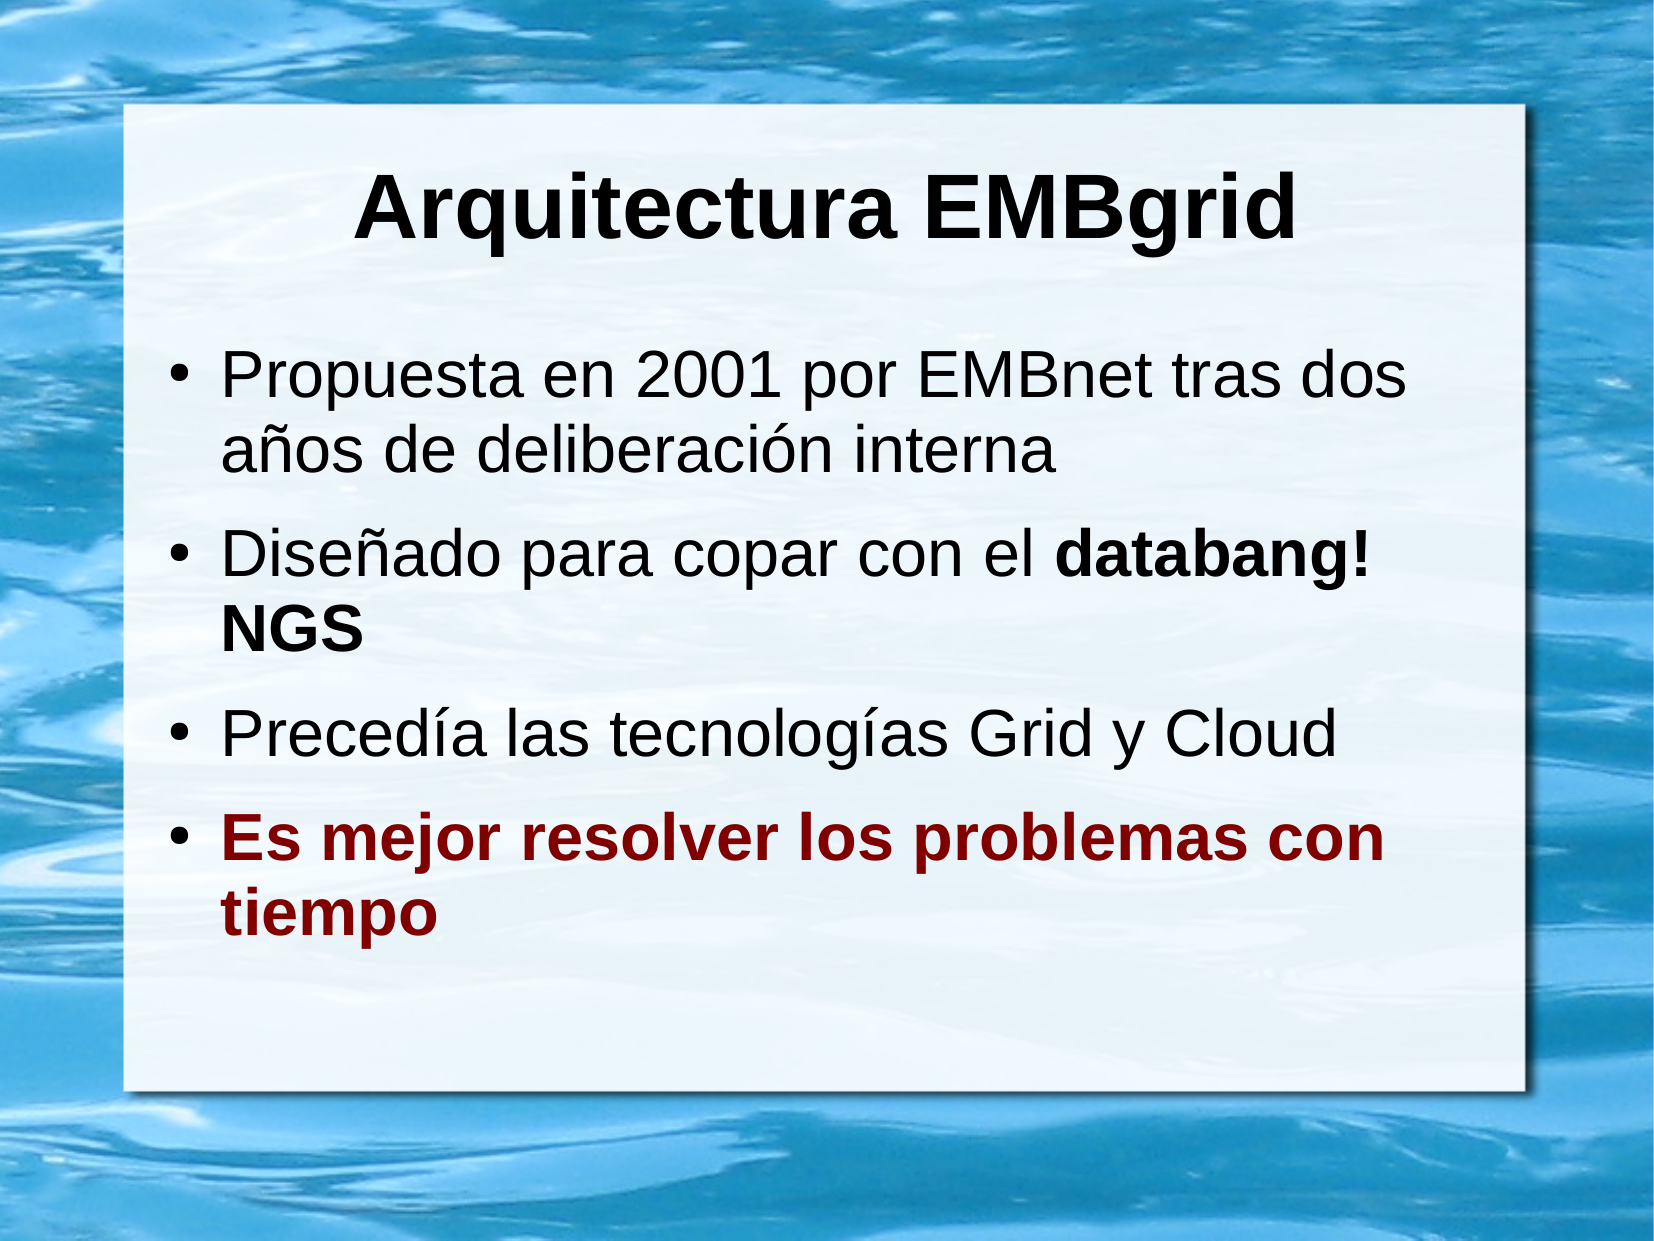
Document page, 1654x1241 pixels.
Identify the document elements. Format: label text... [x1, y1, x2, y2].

picture [0, 0, 1654, 1241]
title Arquitectura EMBgrid [147, 118, 1506, 296]
list Propuesta en 2001 por EMBnet tras dos años de deliberación interna Diseñado para copar con el databang! NGS Precedía las tecnologías Grid y Cloud Es mejor resolver los problemas con tiempo [150, 337, 1509, 1142]
